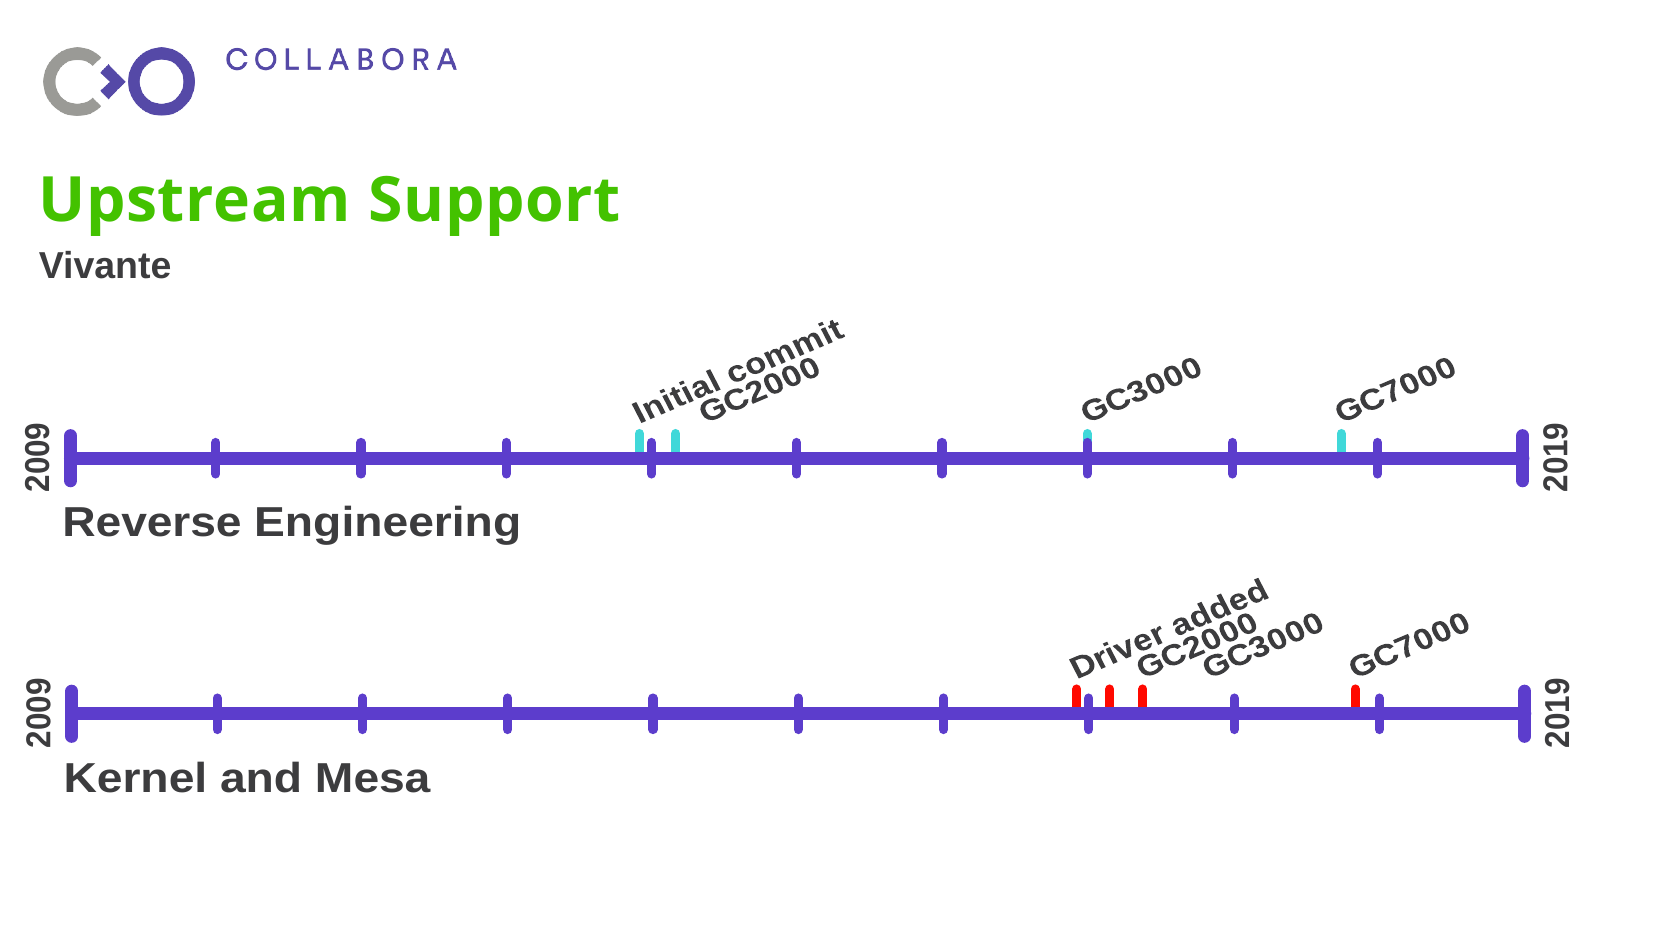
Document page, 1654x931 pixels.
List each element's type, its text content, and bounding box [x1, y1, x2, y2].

title Upstream Support [38, 159, 1614, 216]
picture [43, 47, 457, 116]
picture [3, 233, 1654, 827]
